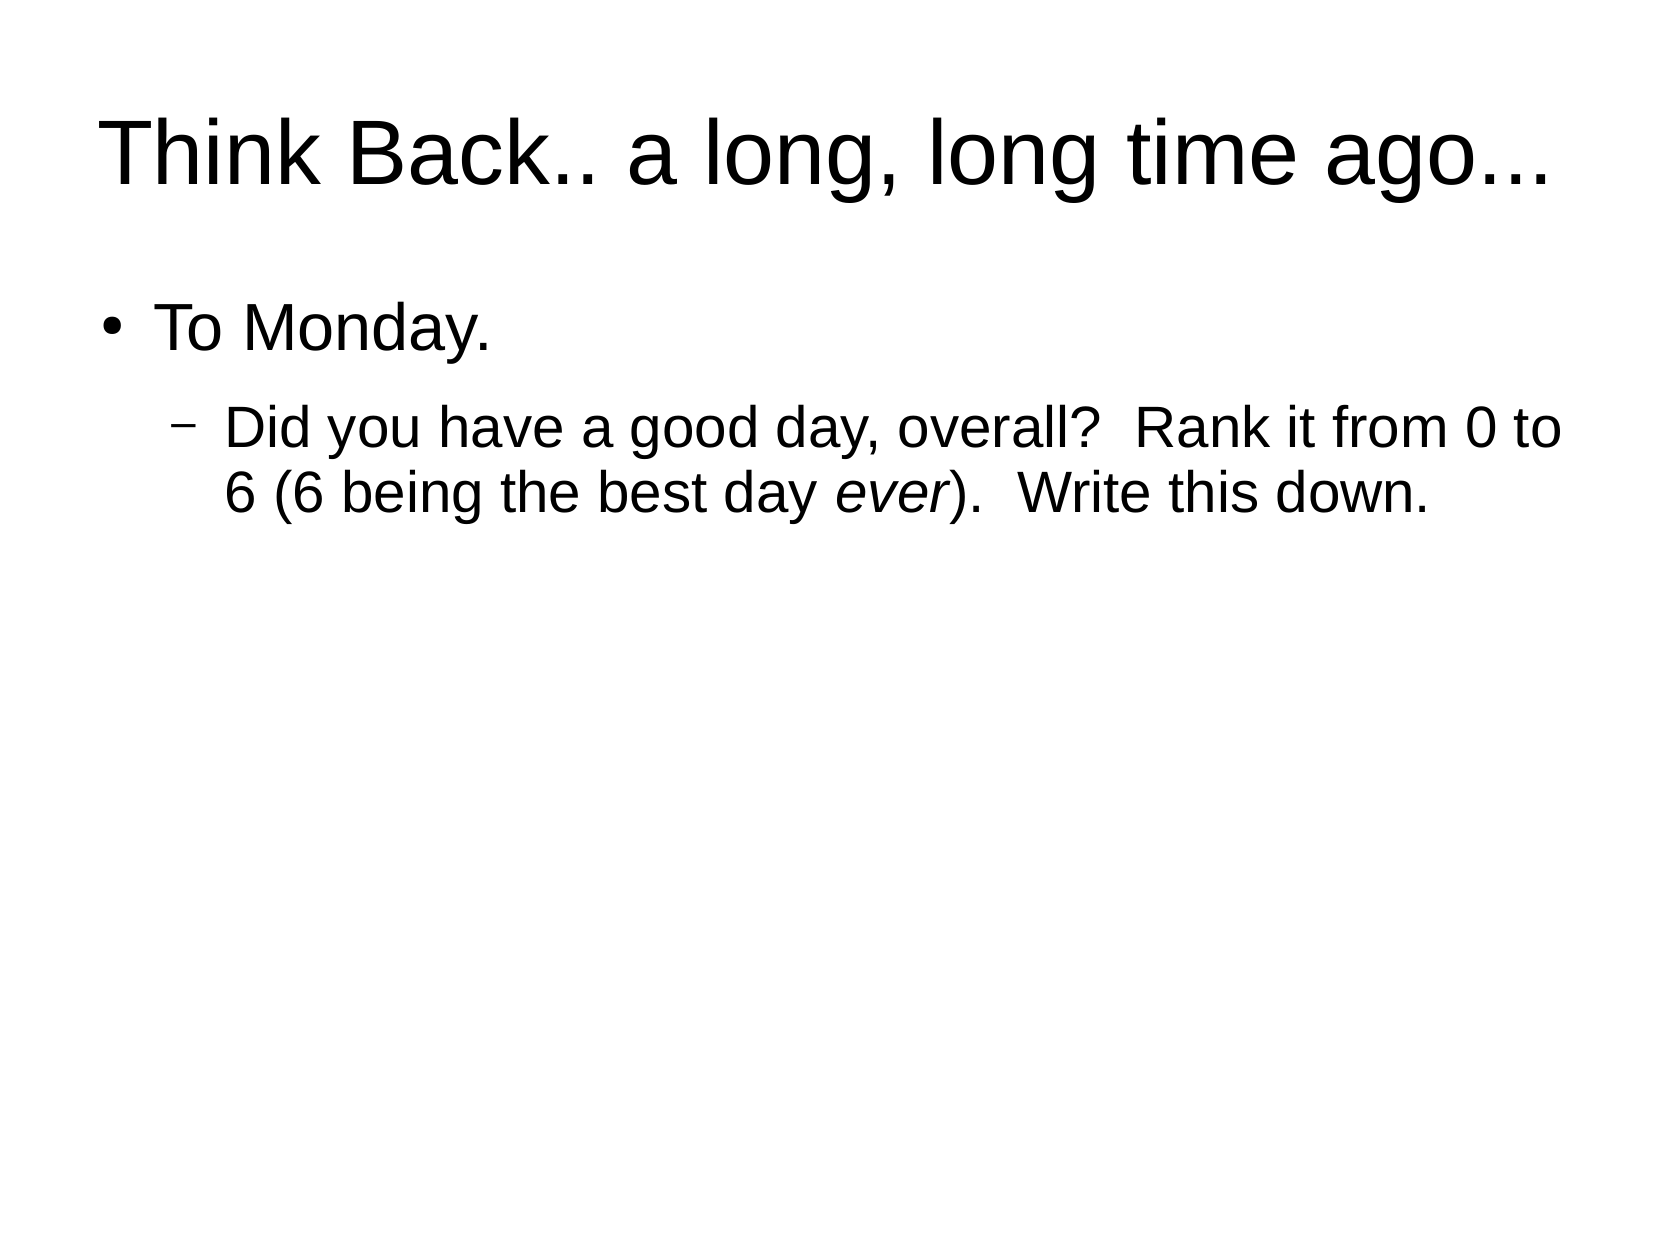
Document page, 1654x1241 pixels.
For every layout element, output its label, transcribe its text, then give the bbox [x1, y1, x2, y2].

title Think Back.. a long, long time ago... [82, 49, 1571, 257]
list To Monday. Did you have a good day, overall? Rank it from 0 to 6 (6 being the best day ever). Write this down. [82, 290, 1571, 1010]
